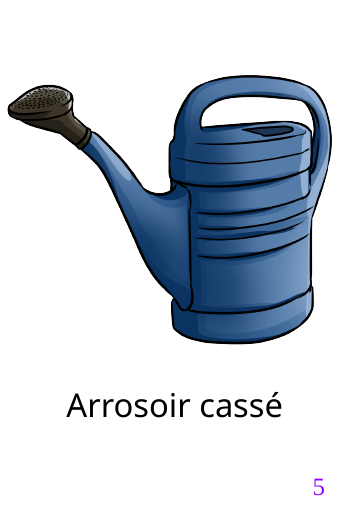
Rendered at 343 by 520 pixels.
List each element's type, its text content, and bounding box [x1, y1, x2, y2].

picture [0, 34, 342, 377]
text_box Arrosoir cassé [51, 377, 311, 463]
